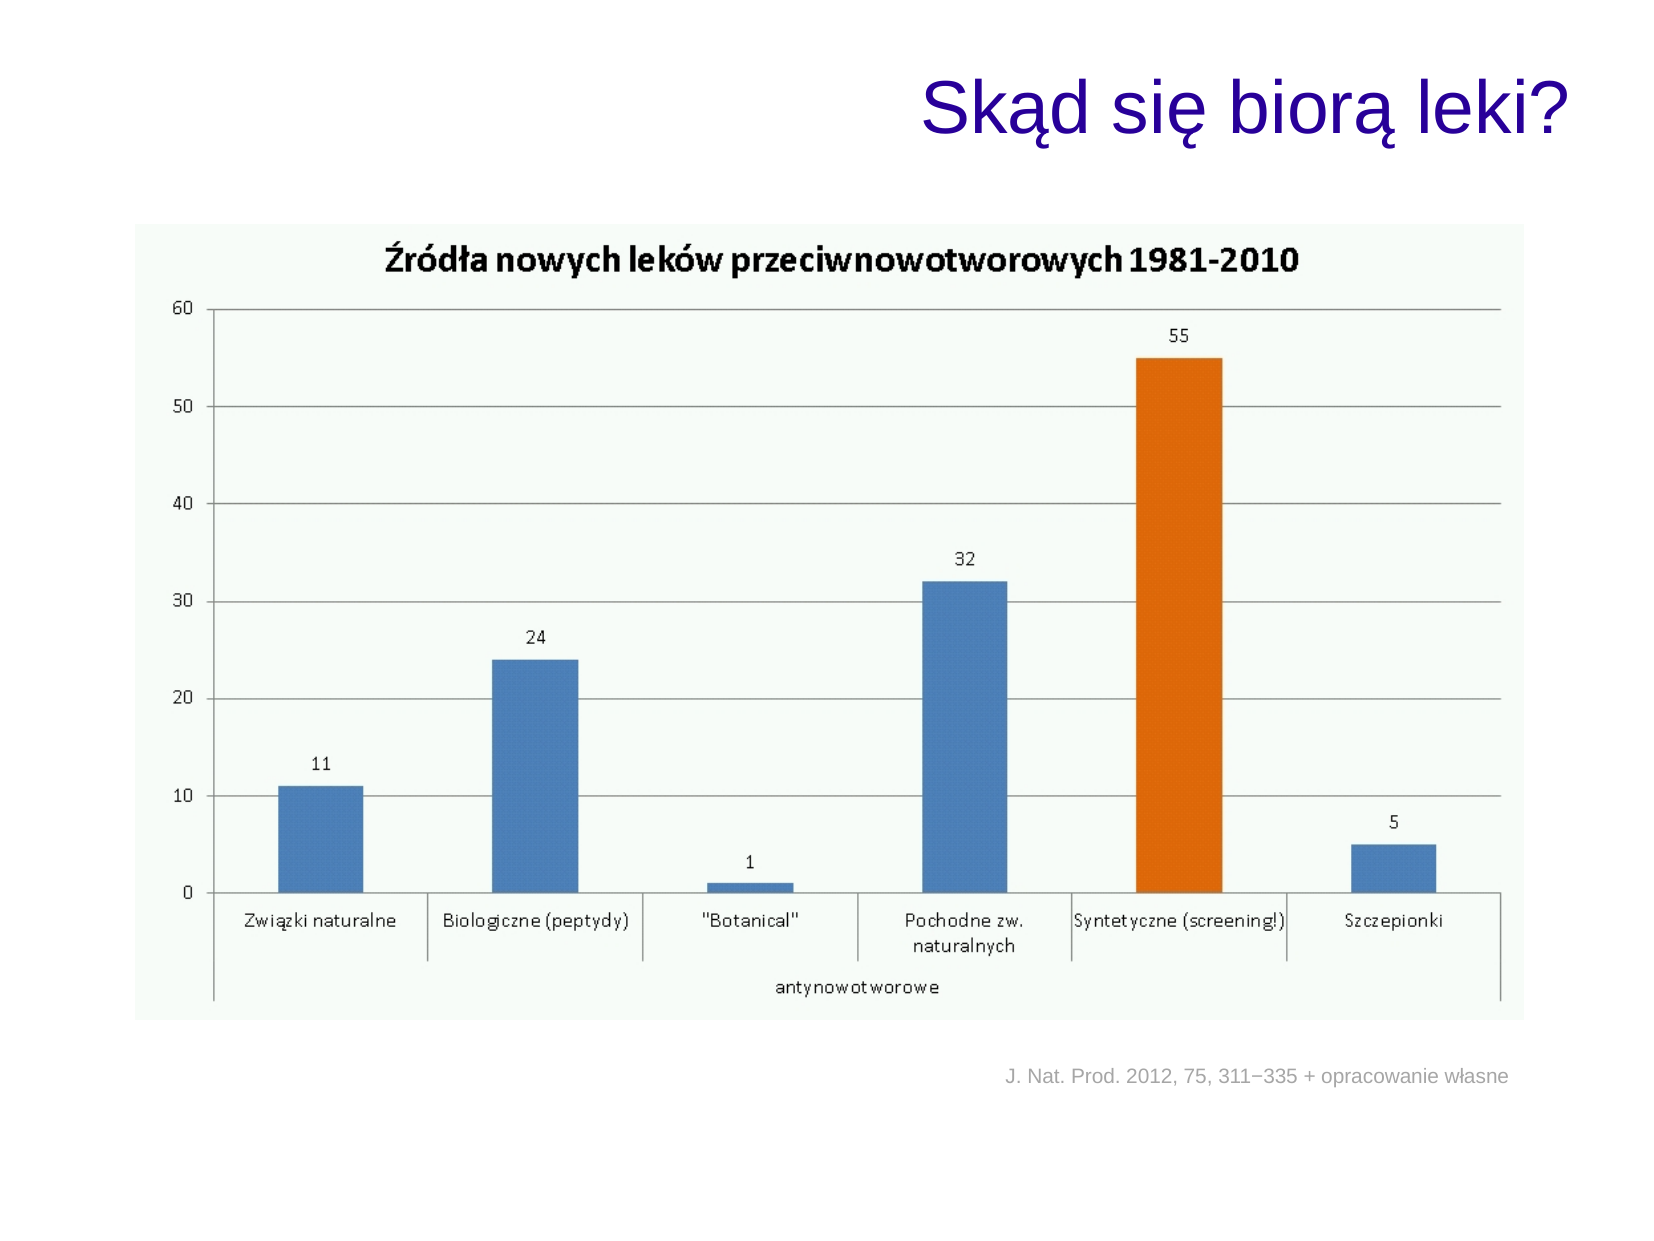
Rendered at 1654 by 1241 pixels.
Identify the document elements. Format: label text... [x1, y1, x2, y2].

text_box J. Nat. Prod. 2012, 75, 311−335 + opracowanie własne [990, 1055, 1525, 1096]
picture [135, 224, 1524, 1021]
title Skąd się biorą leki? [82, 49, 1571, 166]
